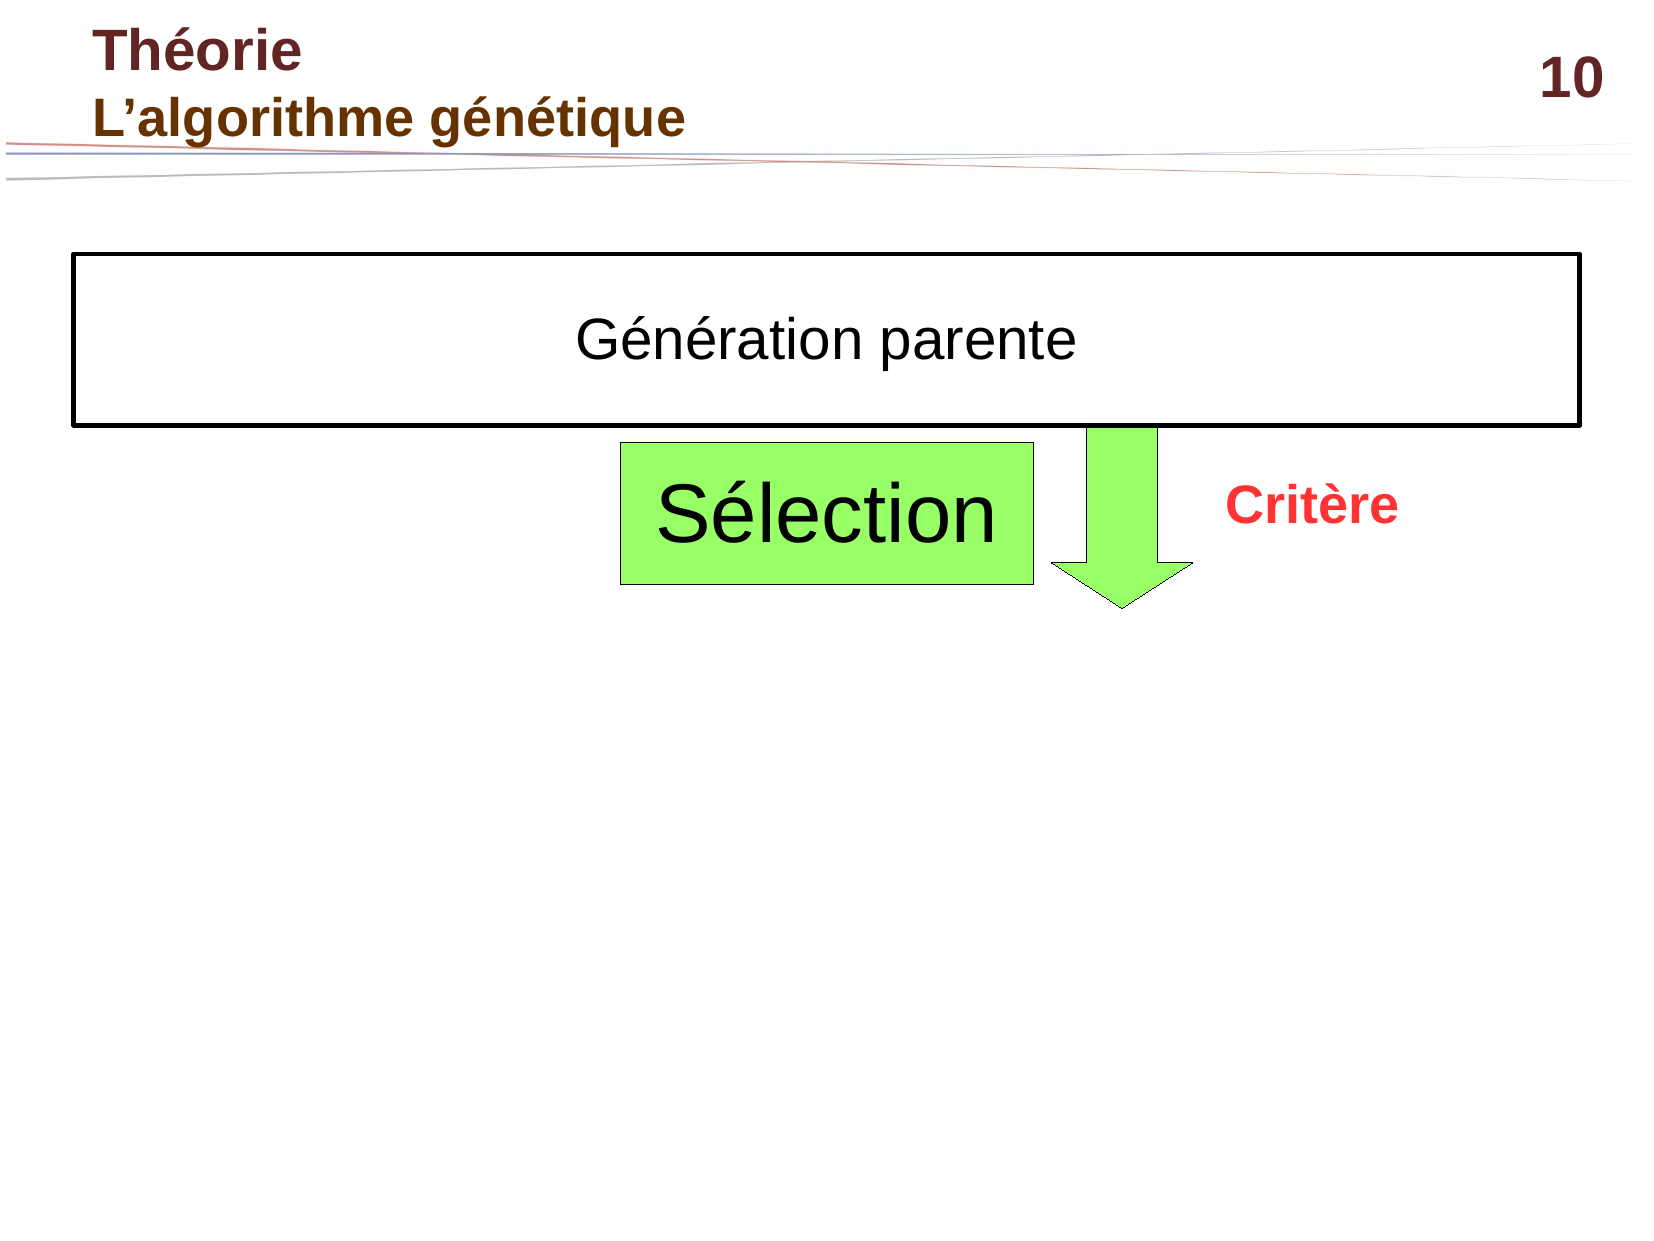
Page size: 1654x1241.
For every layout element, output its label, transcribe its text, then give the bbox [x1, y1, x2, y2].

title 10 [1507, 15, 1638, 134]
picture [6, 133, 1632, 208]
text_box Critère [1210, 467, 1416, 546]
text_box [1051, 426, 1193, 609]
text_box Sélection [620, 442, 1034, 585]
text_box Génération parente [73, 253, 1580, 426]
title Théorie L’algorithme génétique [0, 11, 780, 130]
